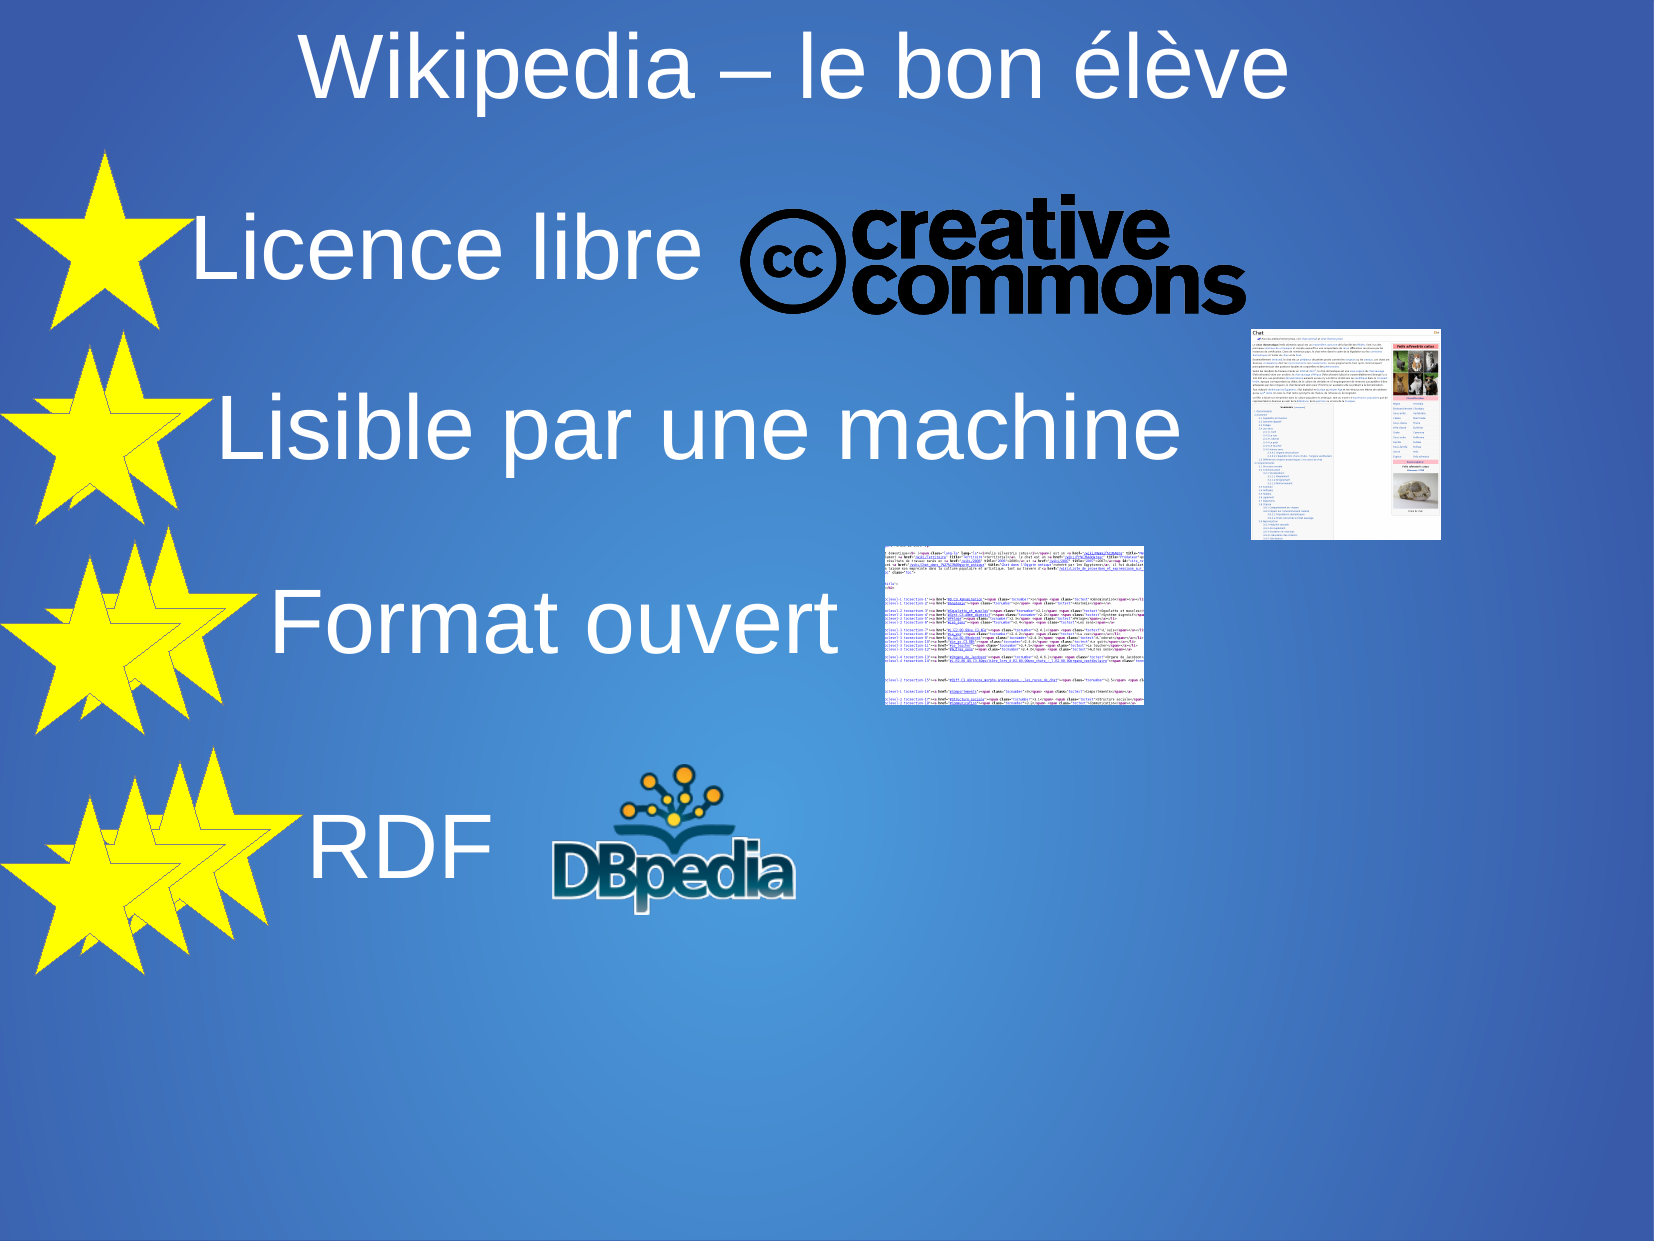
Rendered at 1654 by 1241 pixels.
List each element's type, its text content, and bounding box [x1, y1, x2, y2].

text_box [0, 329, 194, 526]
picture [0, 0, 1654, 1241]
title RDF [280, 794, 495, 900]
title Wikipedia – le bon élève [25, 0, 1621, 171]
text_box [0, 524, 259, 736]
text_box [0, 745, 304, 976]
title Licence libre [164, 195, 705, 300]
title Format ouvert [254, 569, 840, 675]
text_box [14, 149, 196, 331]
title Lisible par une machine [194, 375, 1185, 480]
